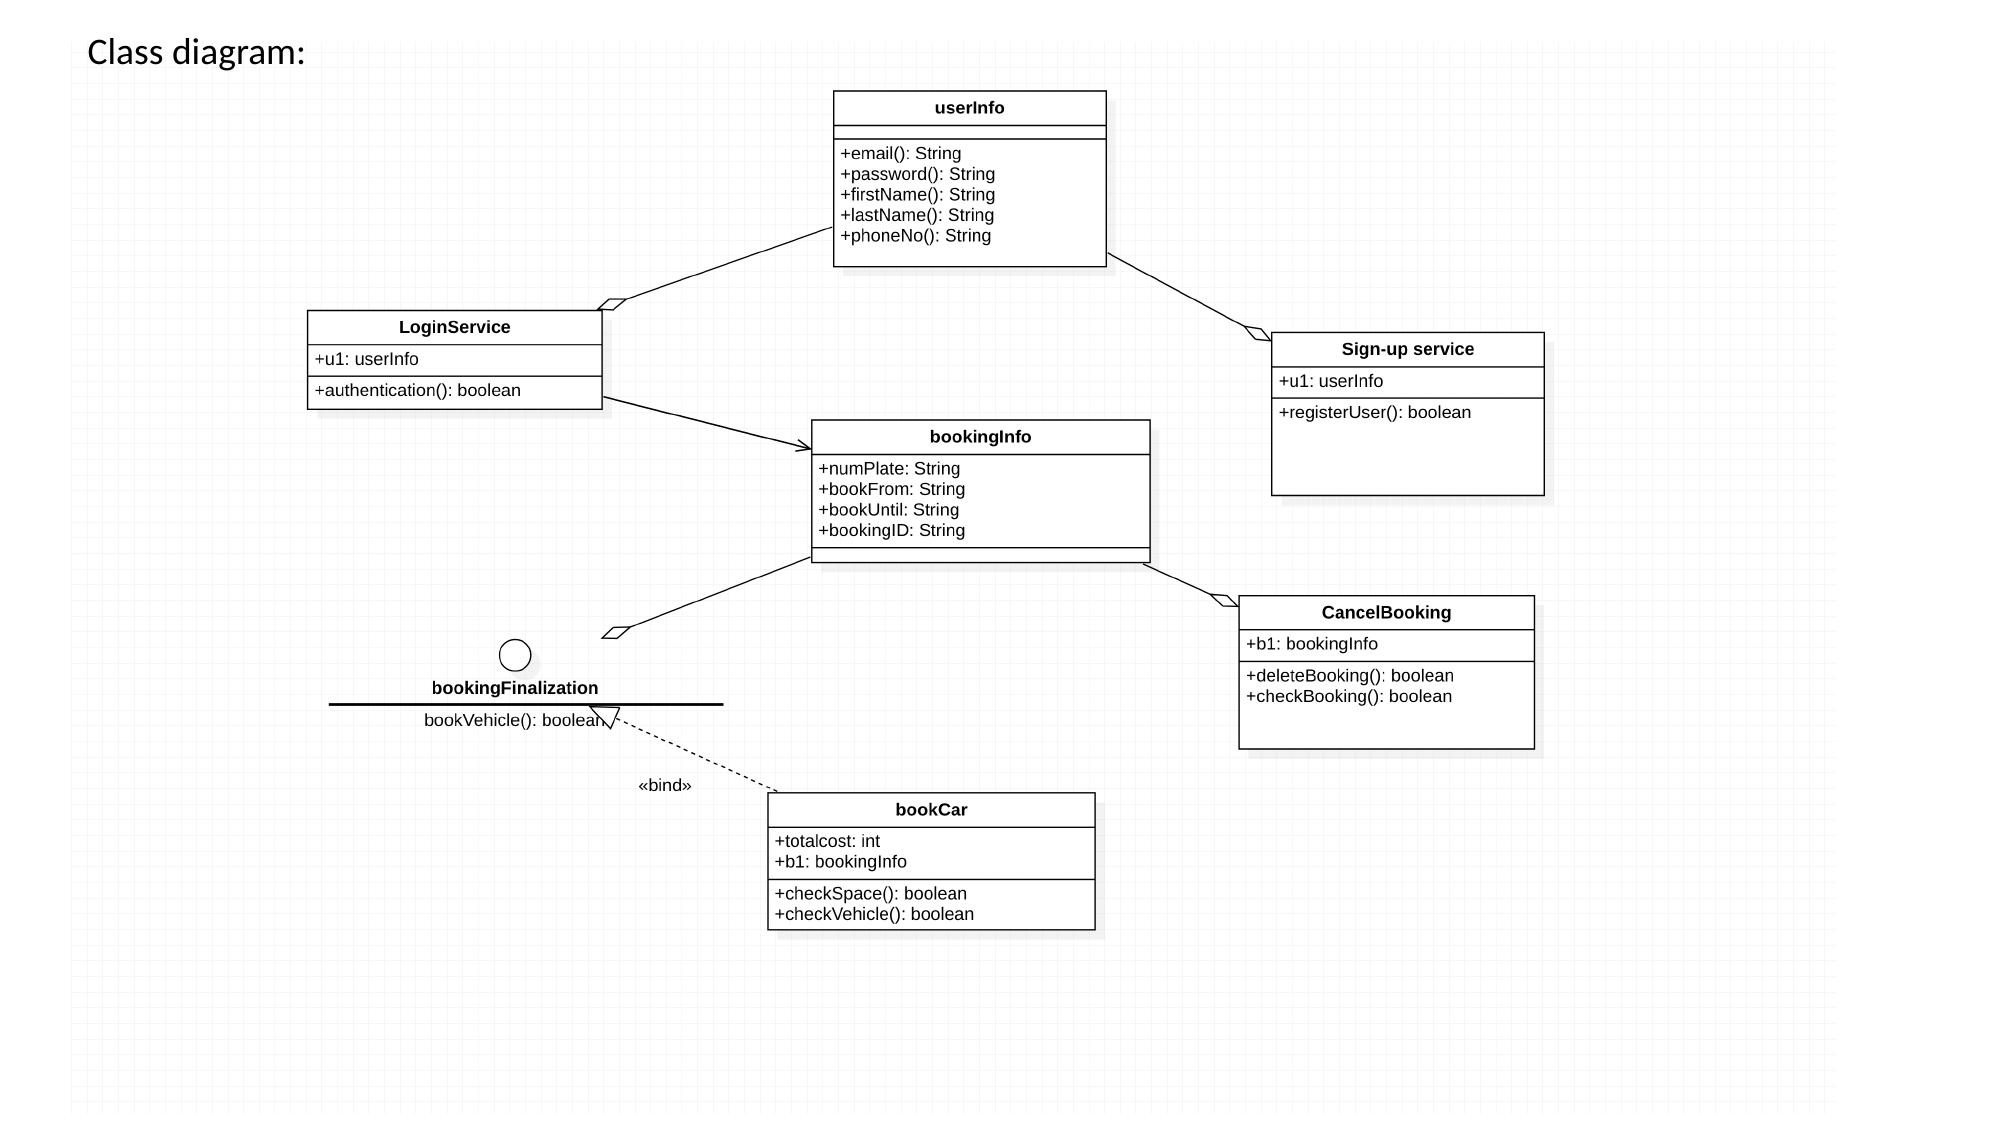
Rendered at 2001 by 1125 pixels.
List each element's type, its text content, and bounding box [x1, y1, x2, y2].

picture [71, 42, 1836, 1114]
text_box Class diagram: [72, 19, 322, 80]
